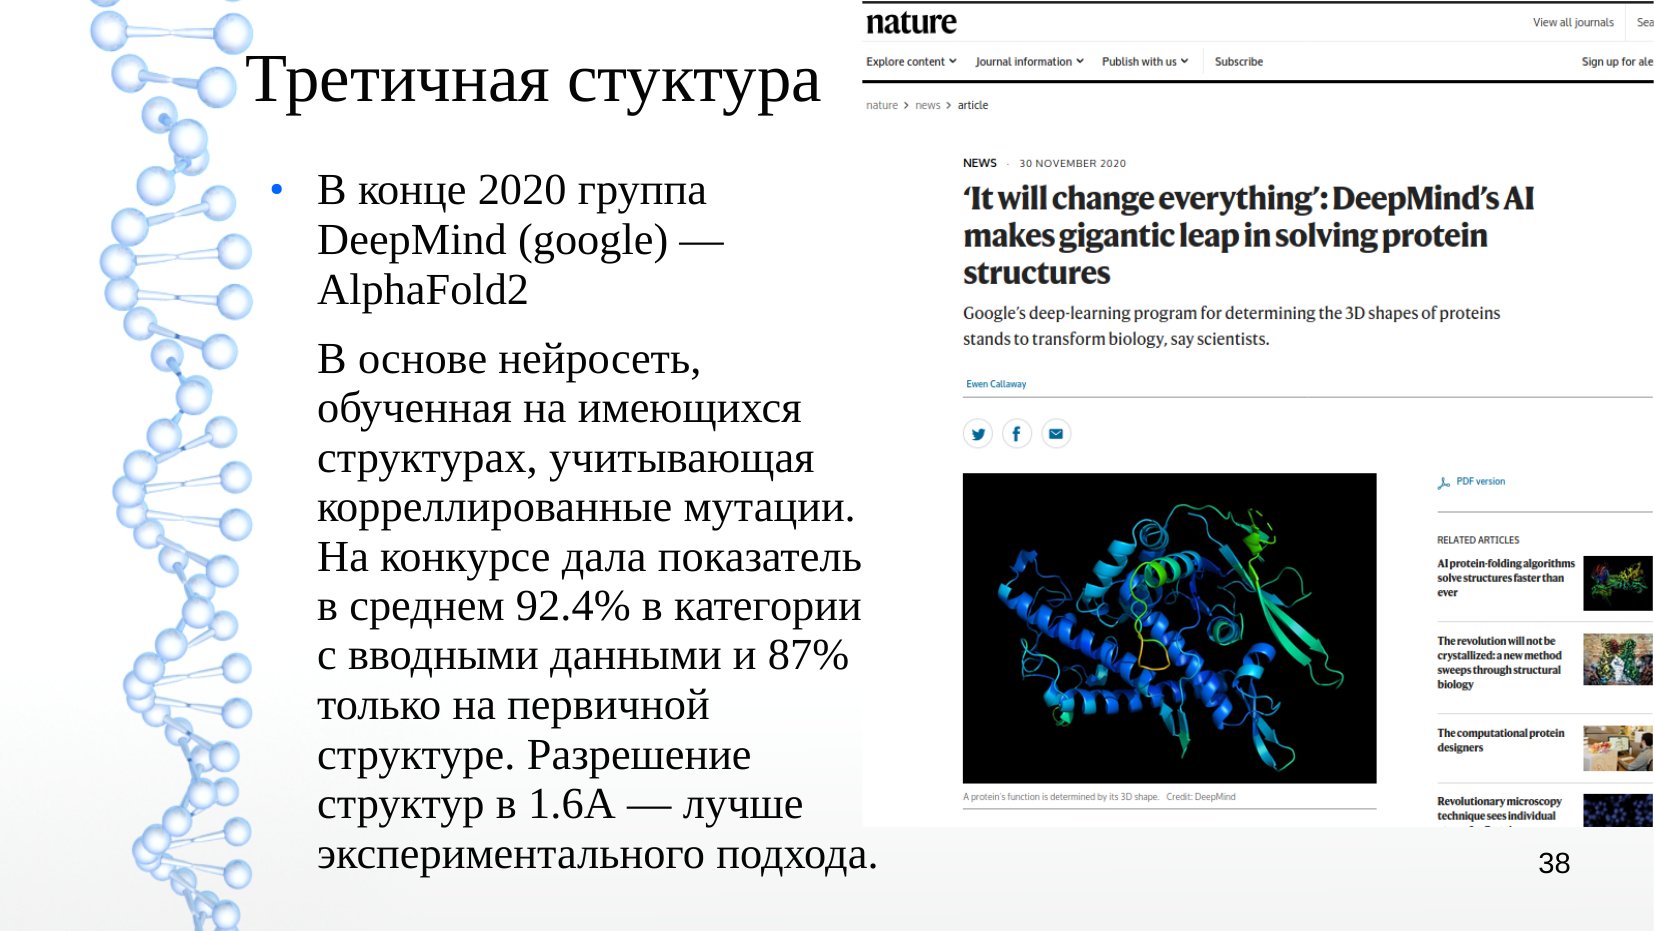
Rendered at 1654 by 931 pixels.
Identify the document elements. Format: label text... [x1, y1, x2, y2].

picture [0, 0, 1654, 931]
list В конце 2020 группа DeepMind (google) — AlphaFold2 В основе нейросеть, обученная на имеющихся структурах, учитывающая корреллированные мутации. На конкурсе дала показатель в среднем 92.4% в категории с вводными данными и 87% только на первичной структуре. Разрешение структур в 1.6А — лучше экспериментального подхода. [253, 165, 886, 886]
title Третичная стуктура [0, 1, 862, 156]
